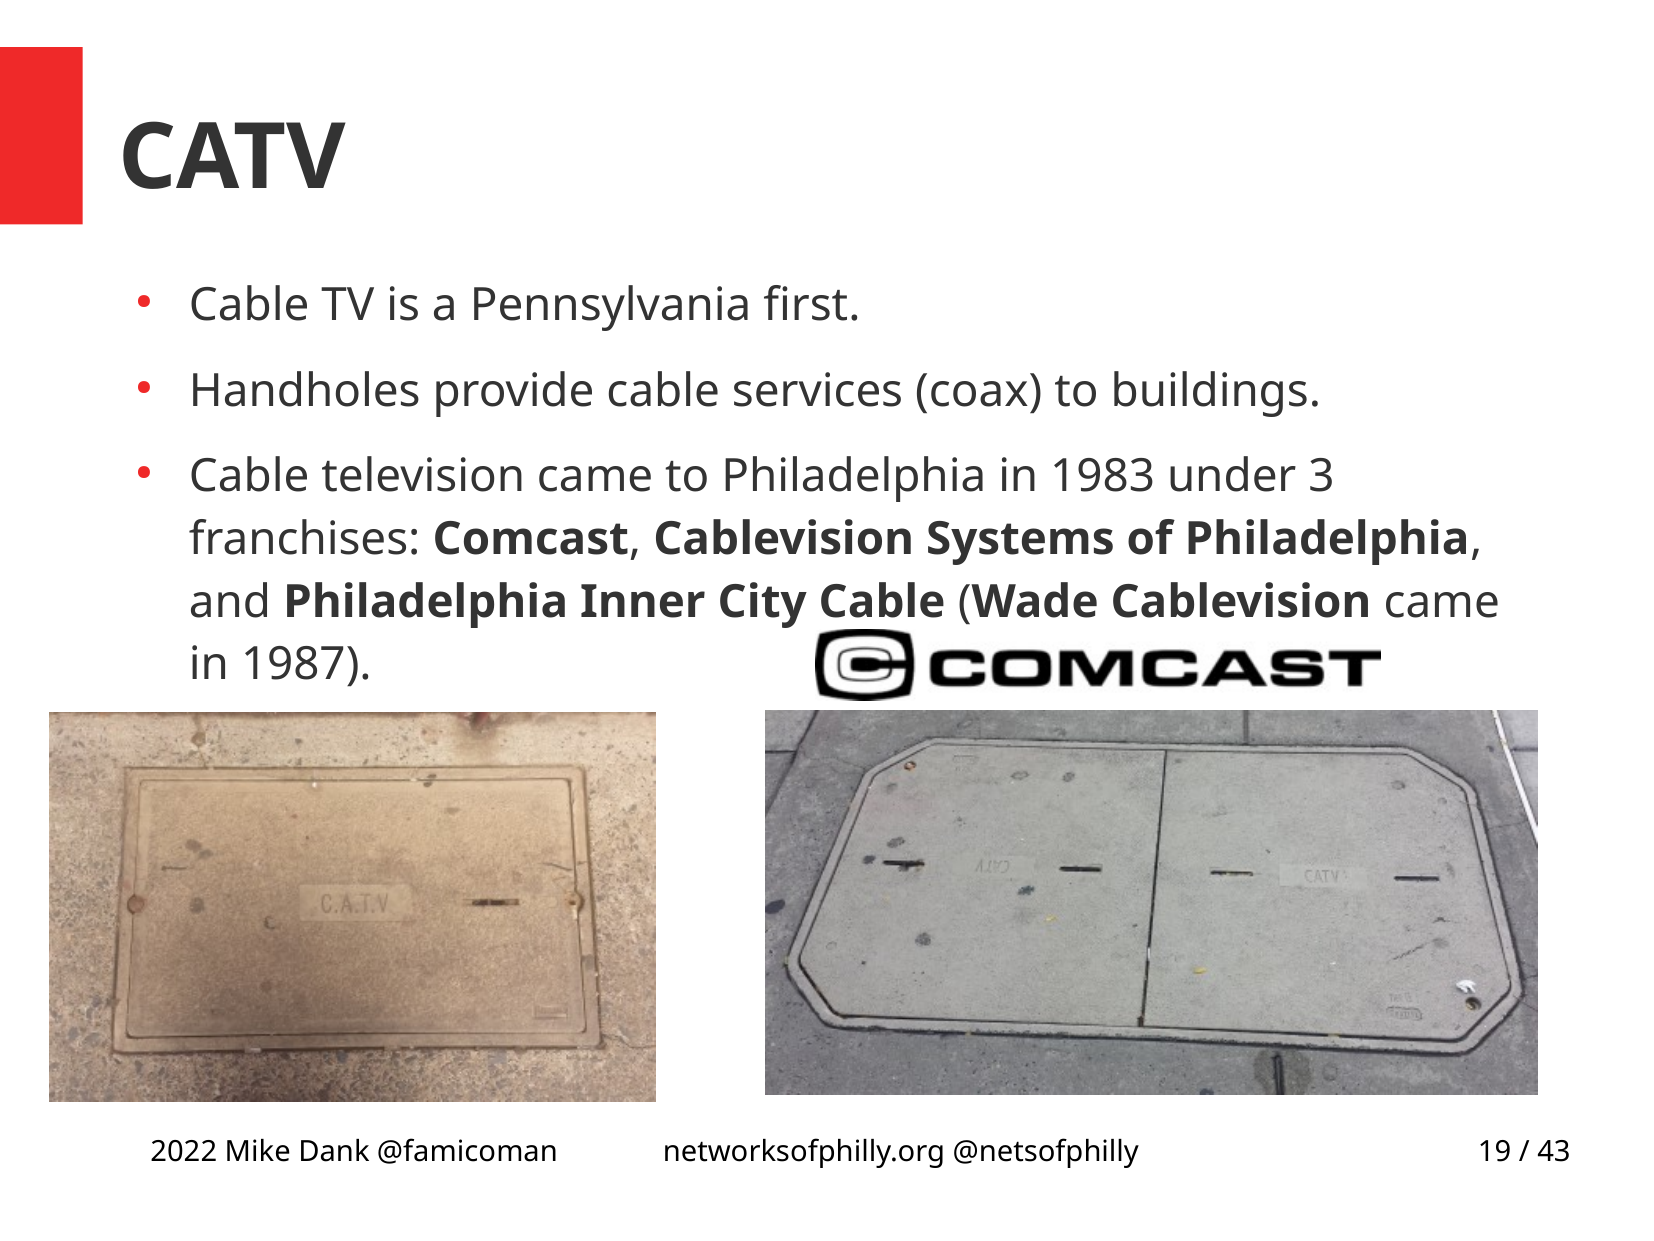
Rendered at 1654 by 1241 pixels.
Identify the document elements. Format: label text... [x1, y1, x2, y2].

list Cable TV is a Pennsylvania first. Handholes provide cable services (coax) to buildings. Cable television came to Philadelphia in 1983 under 3 franchises: Comcast, Cablevision Systems of Philadelphia, and Philadelphia Inner City Cable (Wade Cablevision came in 1987). [118, 271, 1536, 991]
title CATV [118, 49, 1571, 257]
picture [815, 629, 1381, 701]
picture [49, 712, 656, 1102]
picture [765, 710, 1538, 1096]
